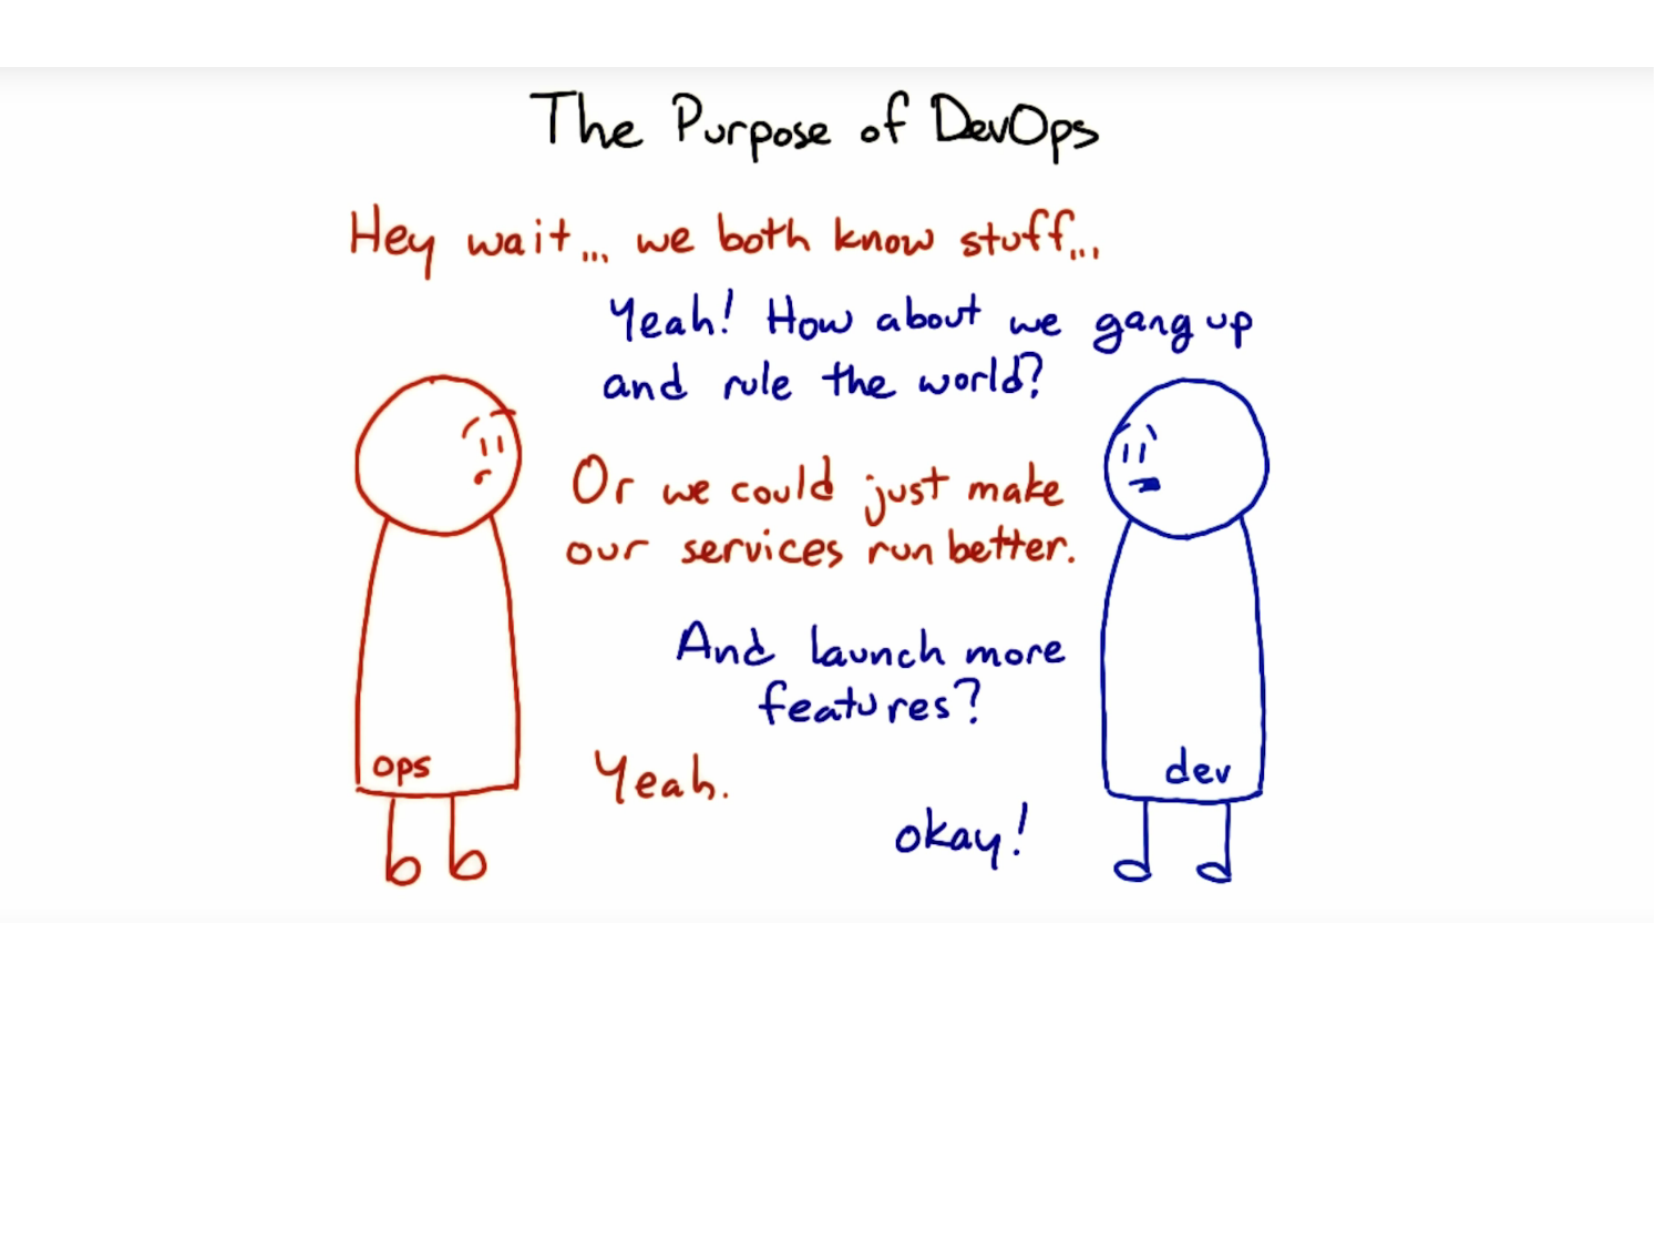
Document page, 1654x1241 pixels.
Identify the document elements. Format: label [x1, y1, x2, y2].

picture [0, 67, 1654, 923]
